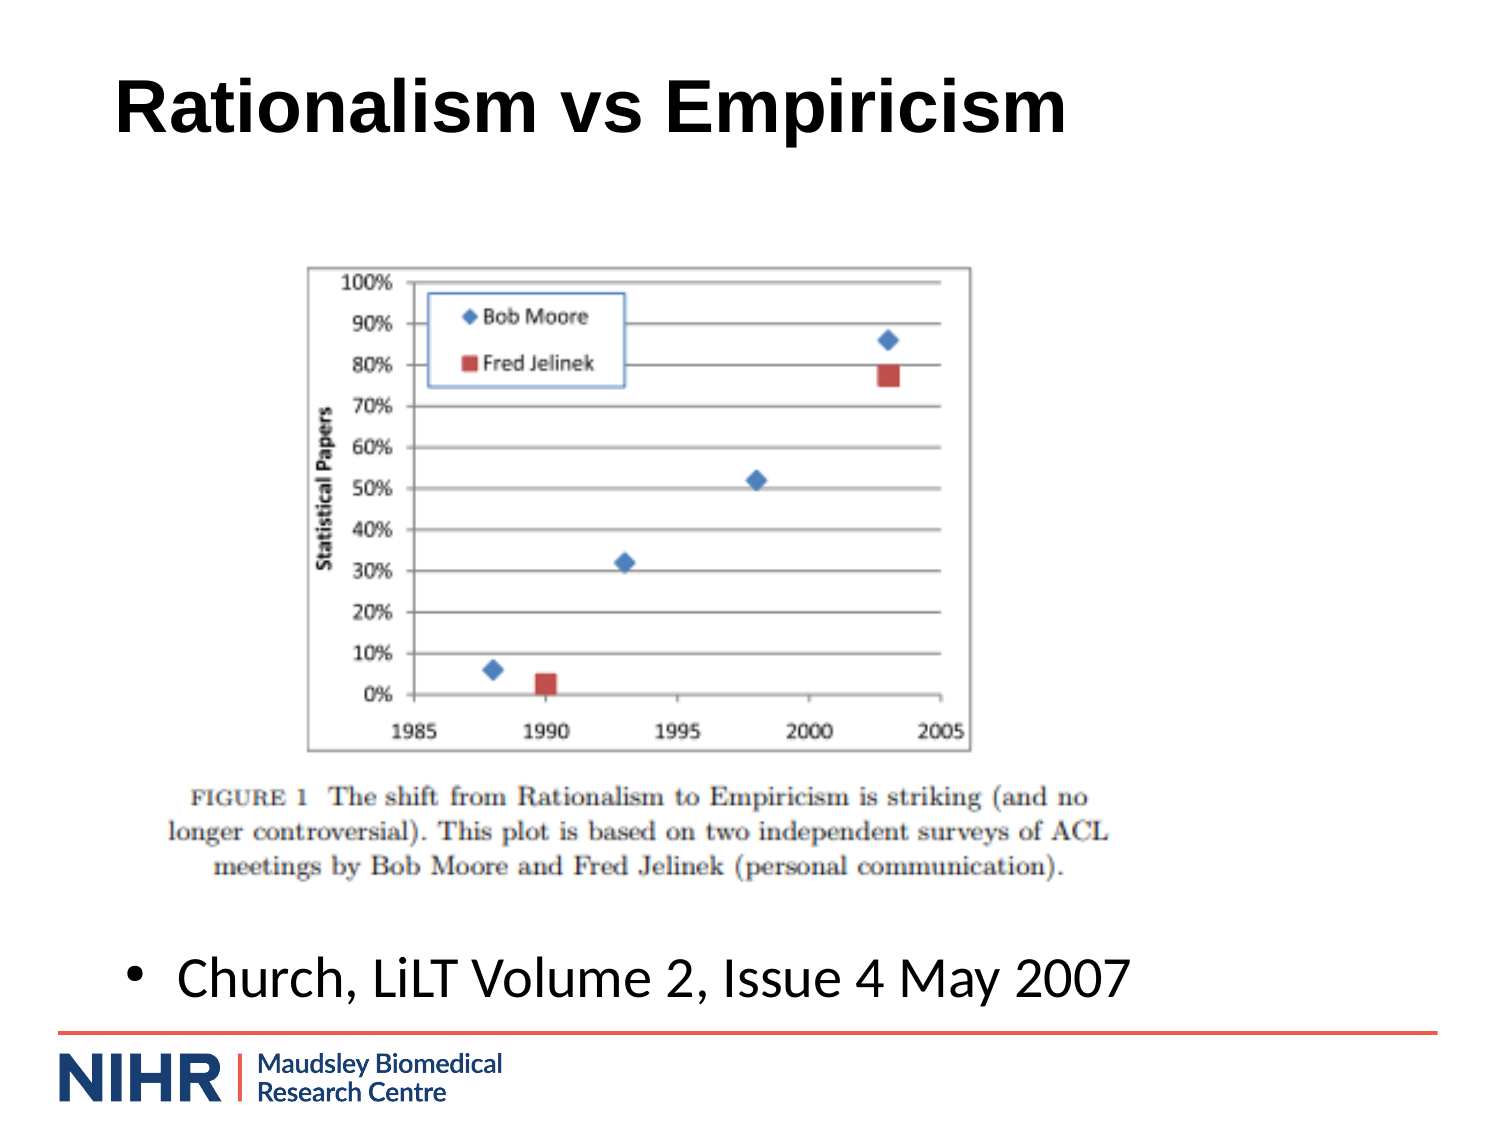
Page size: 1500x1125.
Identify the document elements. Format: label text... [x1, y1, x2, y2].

picture [29, 1018, 531, 1125]
picture [107, 249, 1274, 910]
list Church, LiLT Volume 2, Issue 4 May 2007 [106, 947, 1382, 1028]
text_box Rationalism vs Empiricism [100, 60, 1105, 157]
